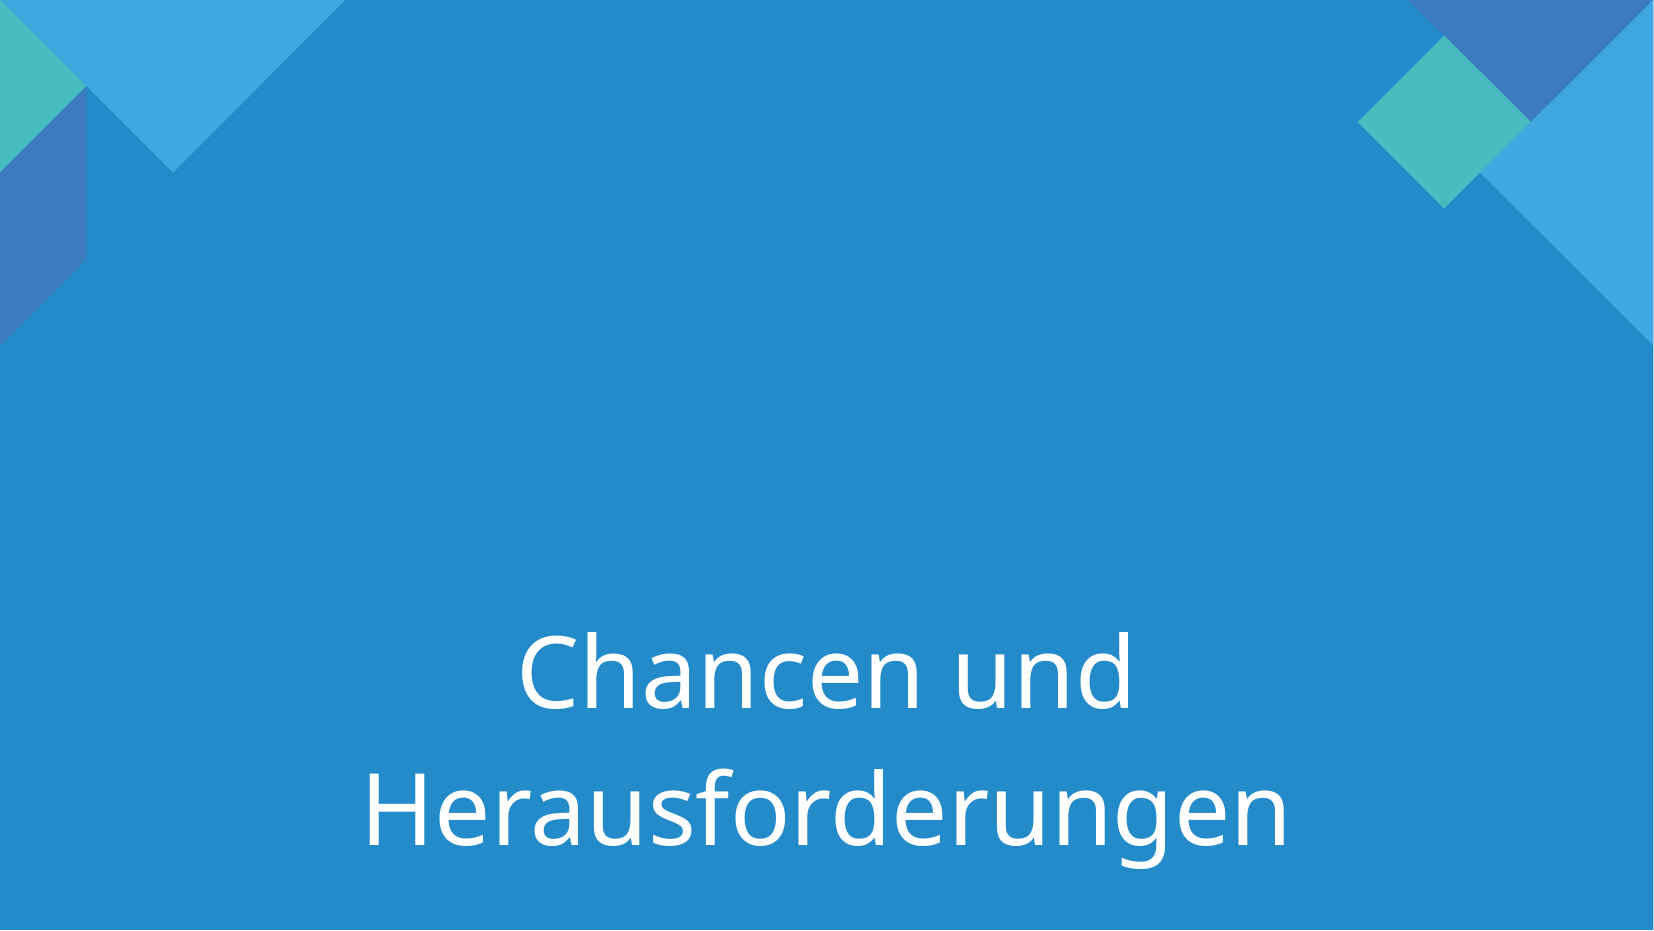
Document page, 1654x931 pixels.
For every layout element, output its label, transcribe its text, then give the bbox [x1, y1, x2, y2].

title Chancen und Herausforderungen [59, 606, 1595, 870]
